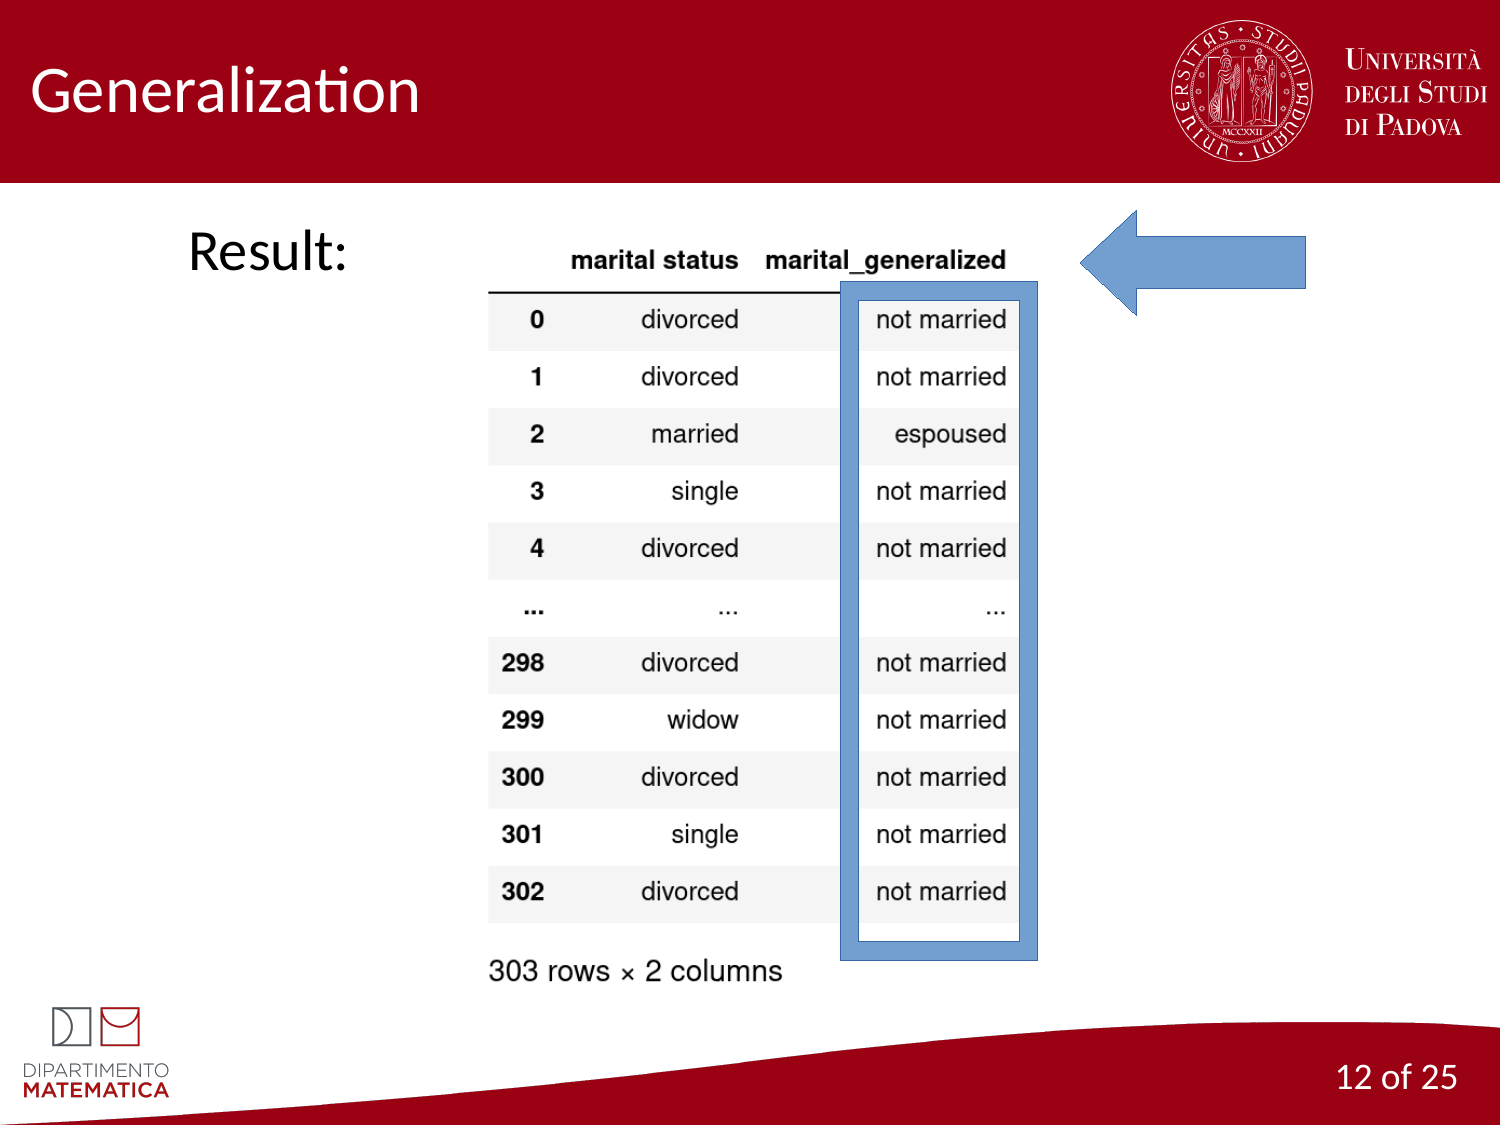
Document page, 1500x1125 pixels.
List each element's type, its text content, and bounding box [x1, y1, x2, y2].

list Result: [102, 213, 1397, 927]
picture [1171, 20, 1487, 162]
text_box [1080, 210, 1306, 316]
title Generalization [0, 0, 1159, 183]
picture [0, 1007, 1500, 1125]
slide_number <number> of 25 [1136, 1044, 1474, 1104]
text_box [840, 281, 1038, 961]
picture [470, 215, 1051, 1006]
